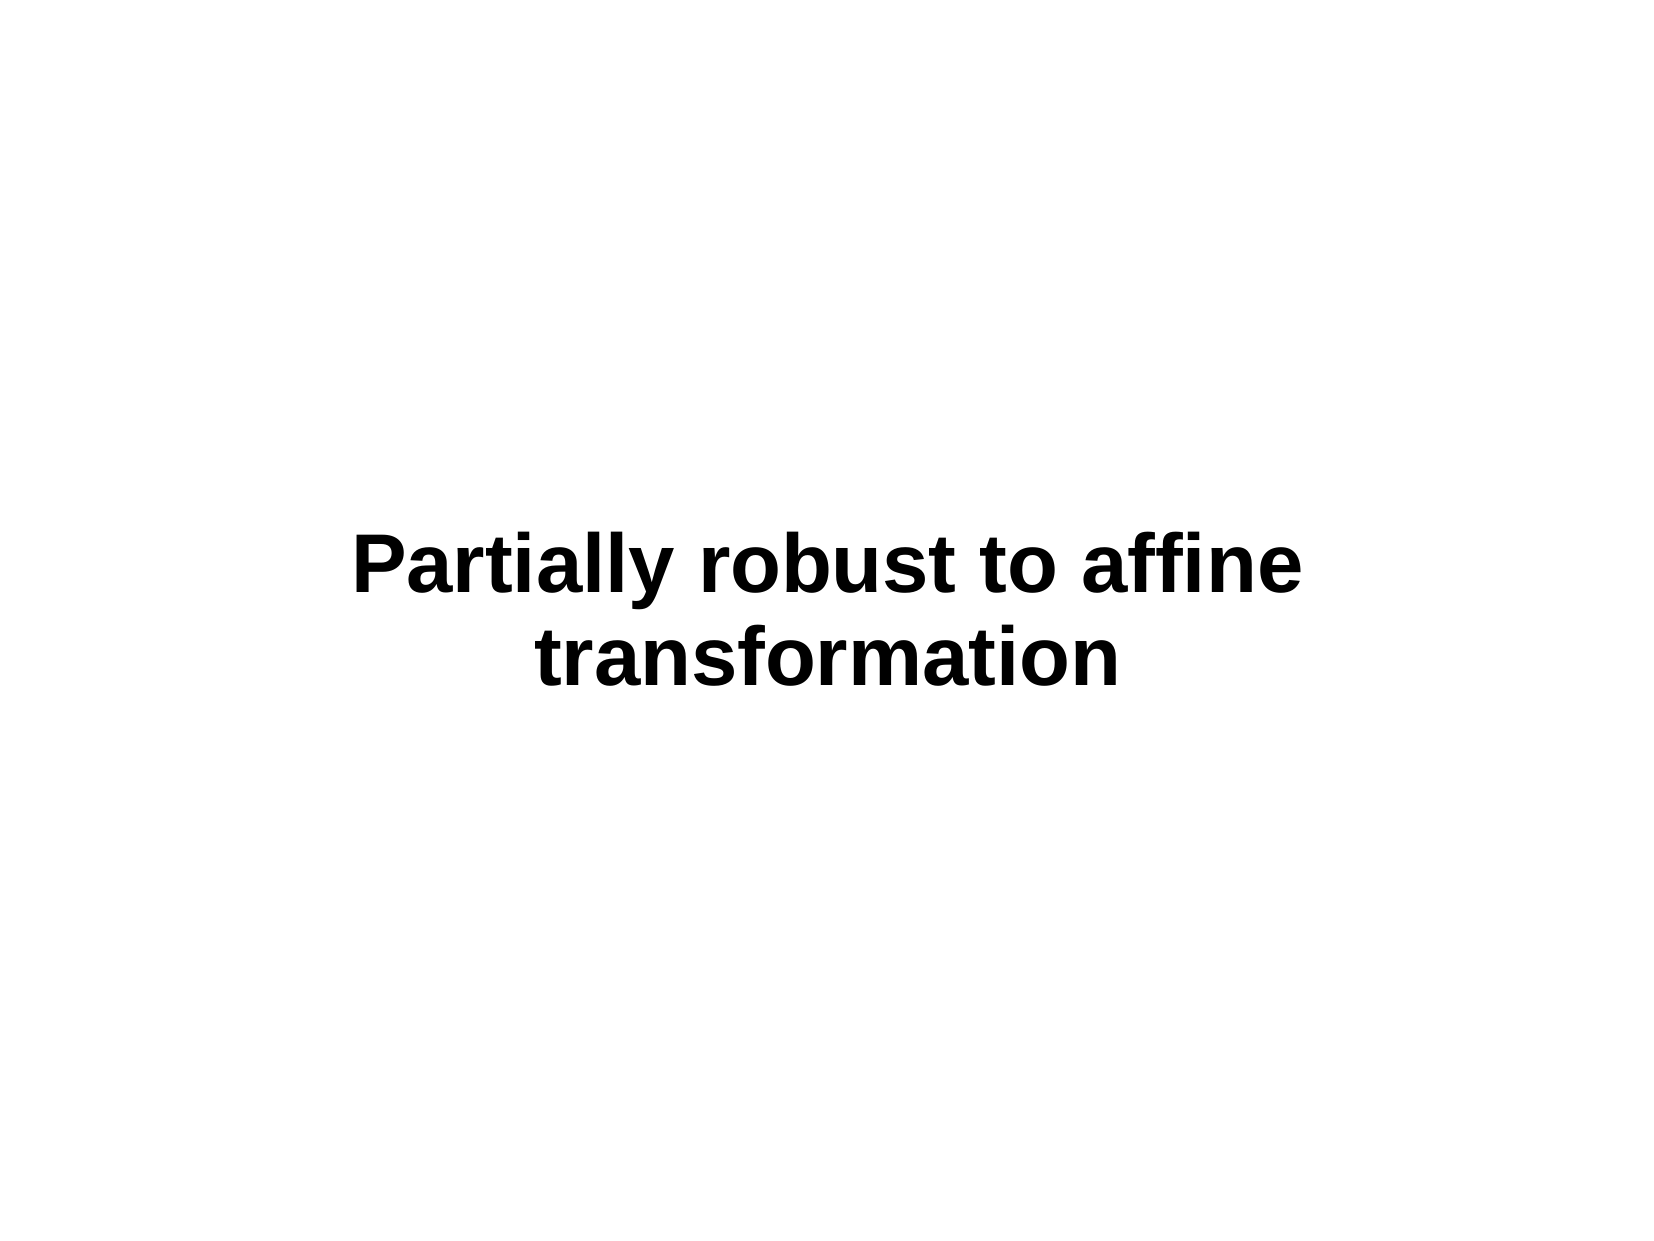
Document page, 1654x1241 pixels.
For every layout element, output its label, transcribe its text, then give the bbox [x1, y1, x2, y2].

subtitle Partially robust to affine transformation [83, 130, 1572, 1091]
